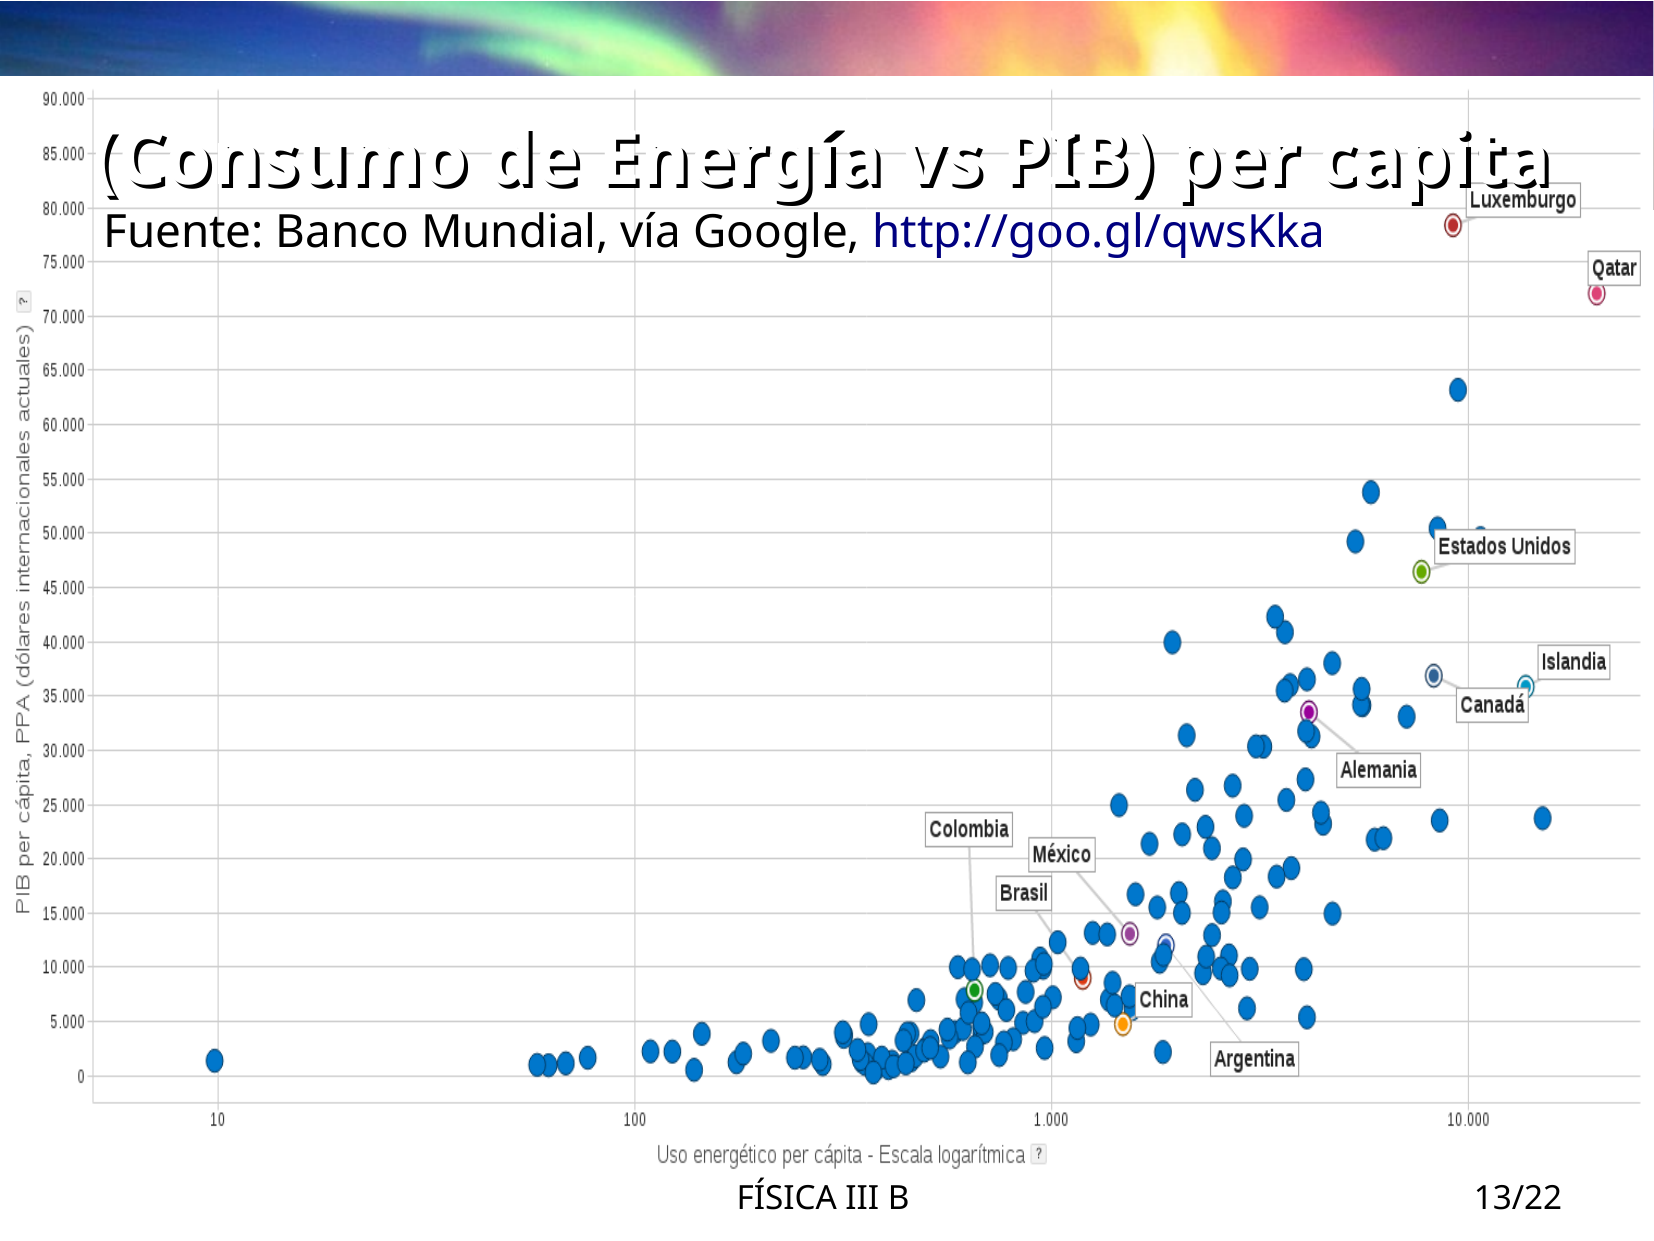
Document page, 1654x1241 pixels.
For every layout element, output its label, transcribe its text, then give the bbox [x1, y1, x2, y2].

text_box Fuente: Banco Mundial, vía Google, http://goo.gl/qwsKka [88, 191, 1456, 313]
picture [0, 1, 1654, 1172]
title (Consumo de Energía vs PIB) per capita [92, 90, 1654, 221]
